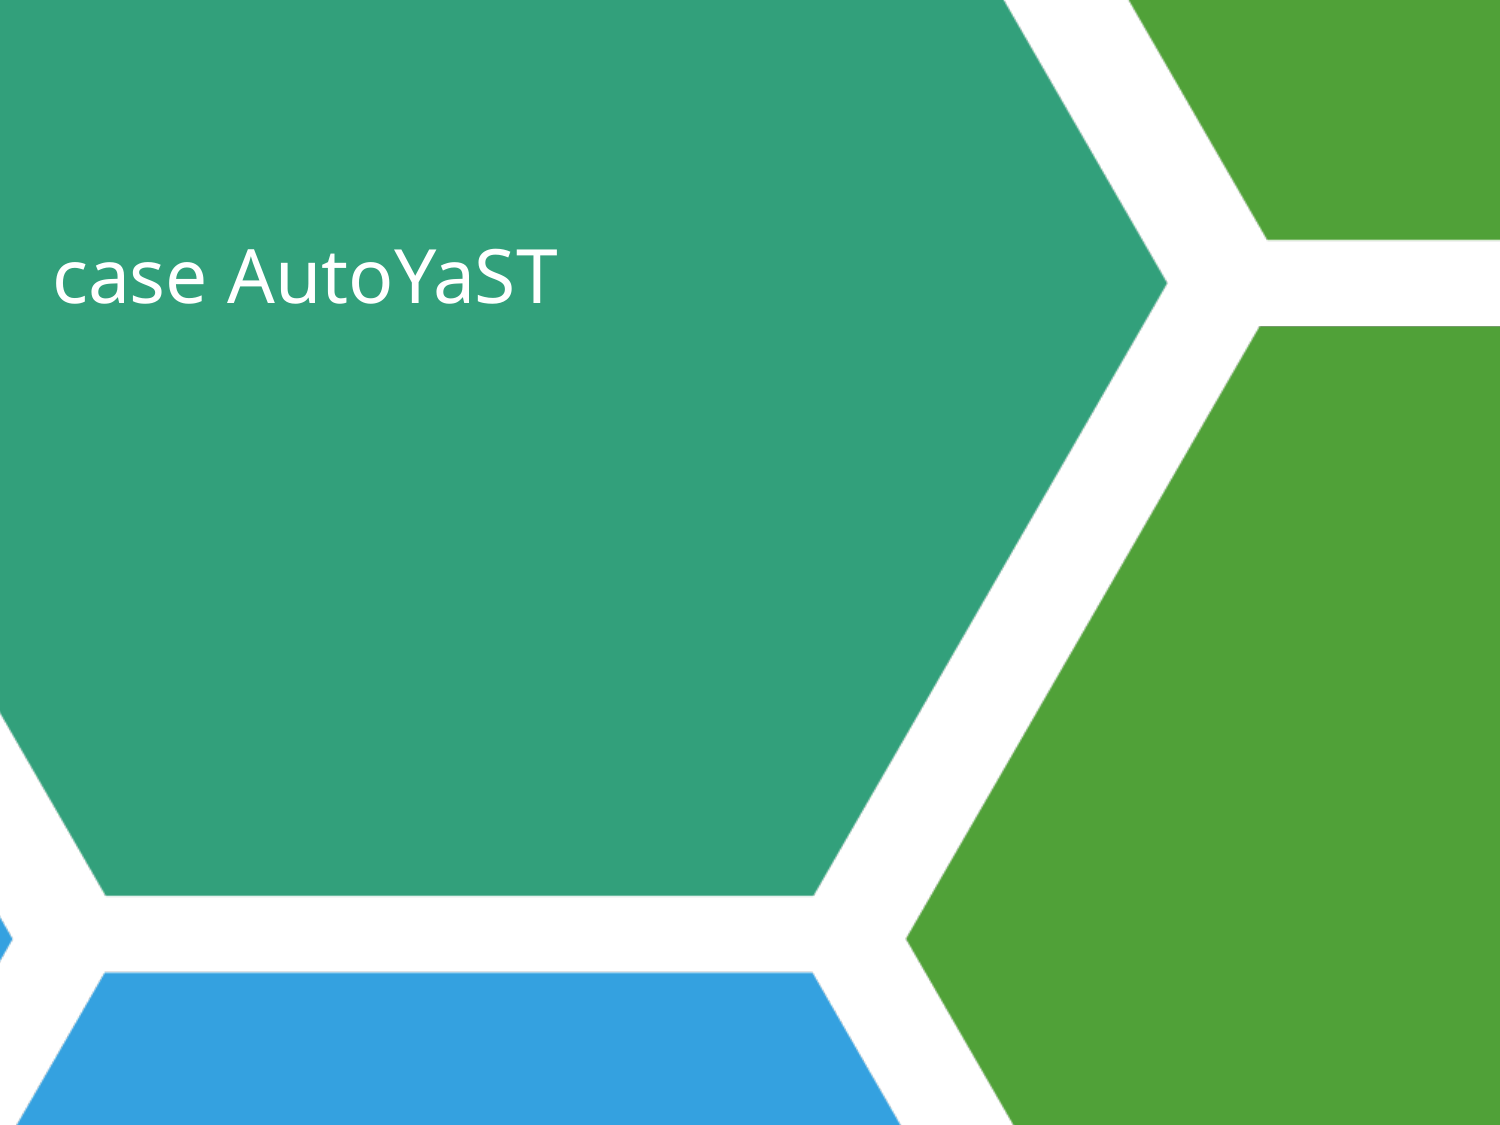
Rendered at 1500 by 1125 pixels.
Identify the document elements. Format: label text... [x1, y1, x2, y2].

picture [0, 0, 1500, 1125]
title case AutoYaST [52, 147, 1099, 401]
